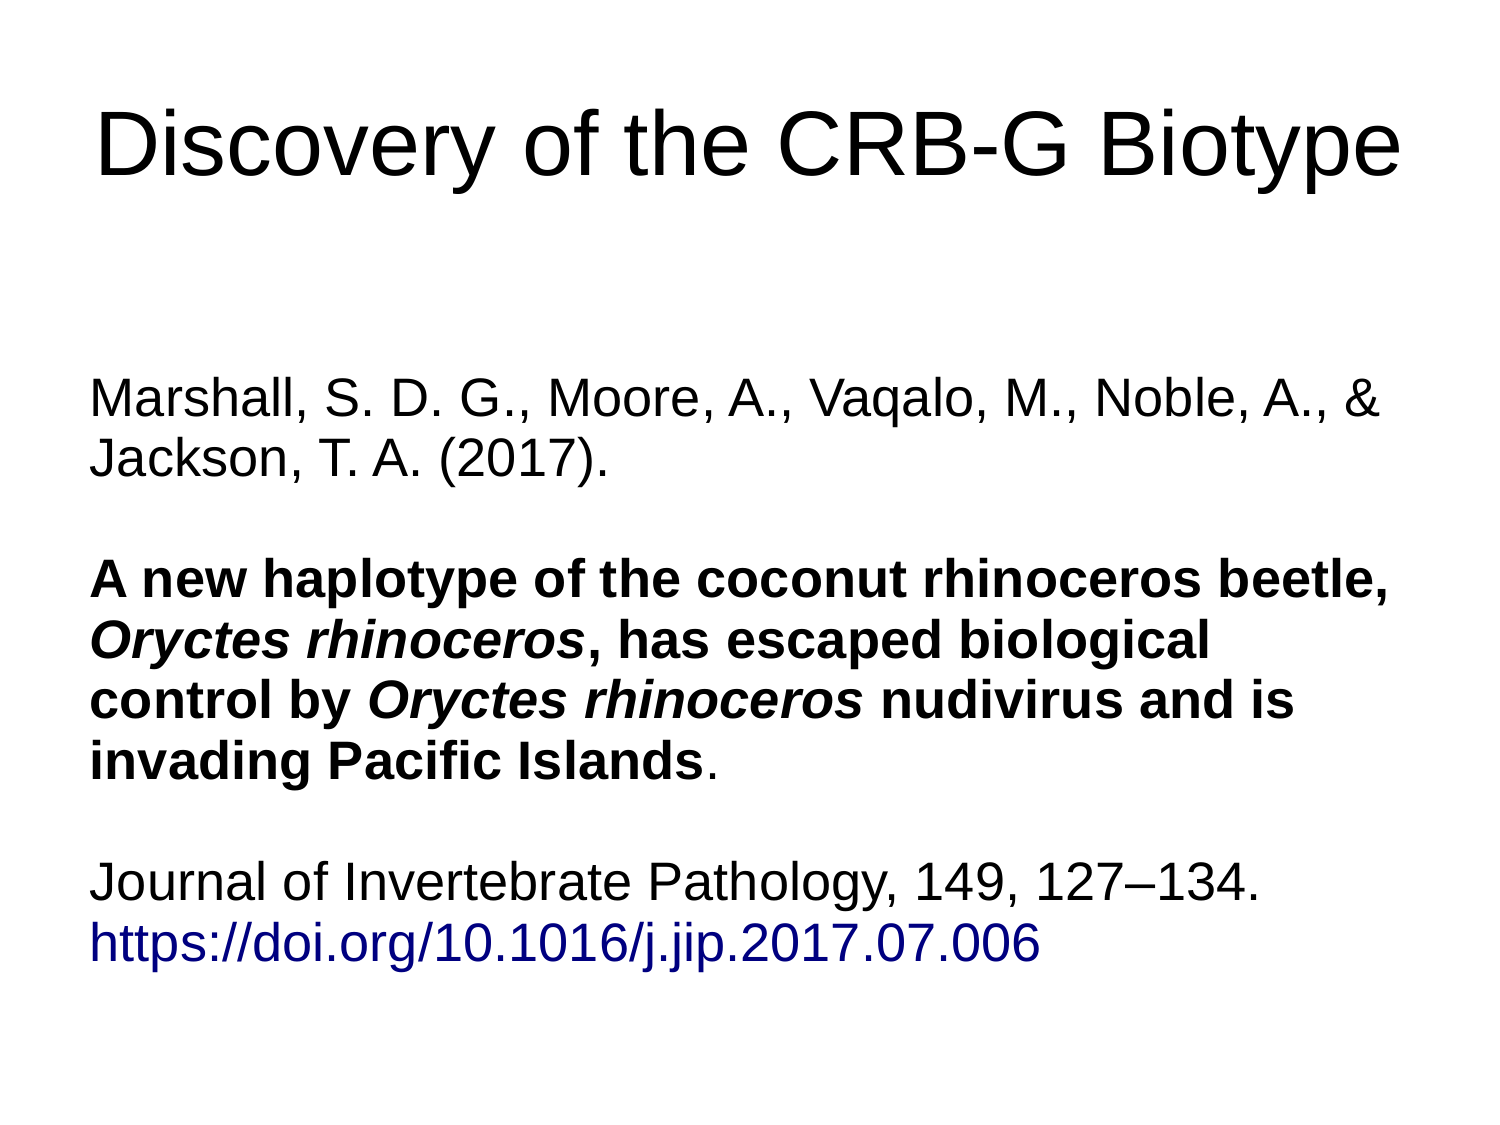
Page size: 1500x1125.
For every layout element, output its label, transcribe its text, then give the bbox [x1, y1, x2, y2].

text_box Discovery of the CRB-G Biotype [74, 44, 1425, 233]
text_box Marshall, S. D. G., Moore, A., Vaqalo, M., Noble, A., & Jackson, T. A. (2017). A new haplotype of the coconut rhinoceros beetle, Oryctes rhinoceros, has escaped biological control by Oryctes rhinoceros nudivirus and is invading Pacific Islands. Journal of Invertebrate Pathology, 149, 127–134. https://doi.org/10.1016/j.jip.2017.07.006 [75, 360, 1426, 981]
